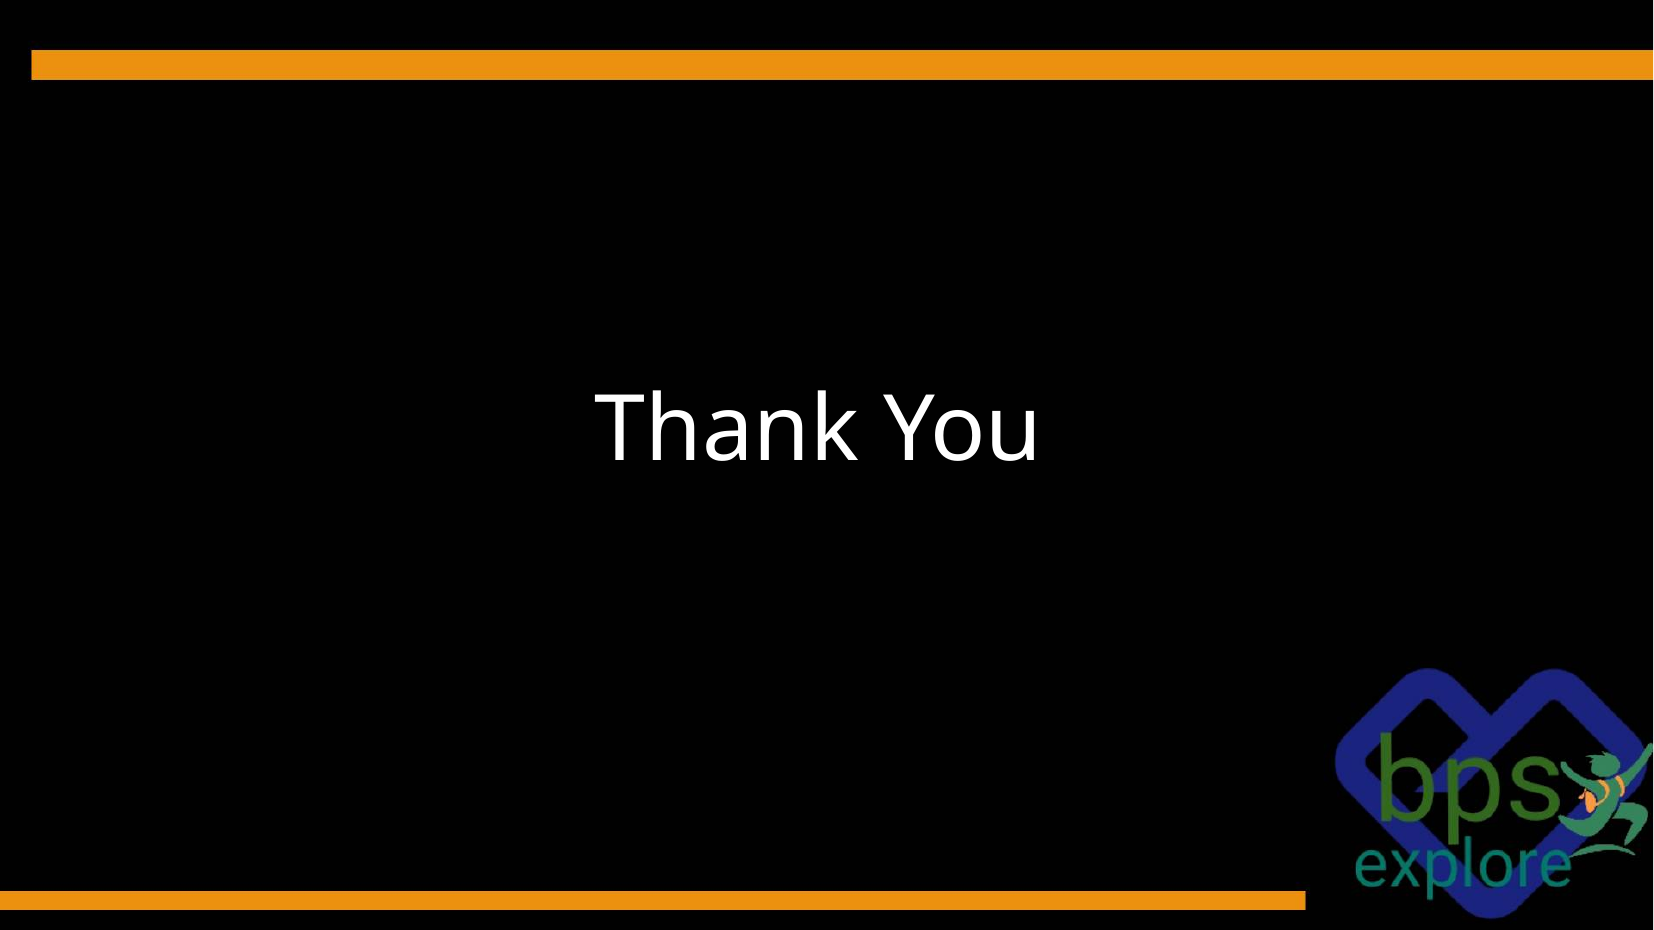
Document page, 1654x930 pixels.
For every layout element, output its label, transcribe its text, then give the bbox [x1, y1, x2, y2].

picture [0, 0, 1654, 930]
title Thank You [75, 347, 1563, 503]
